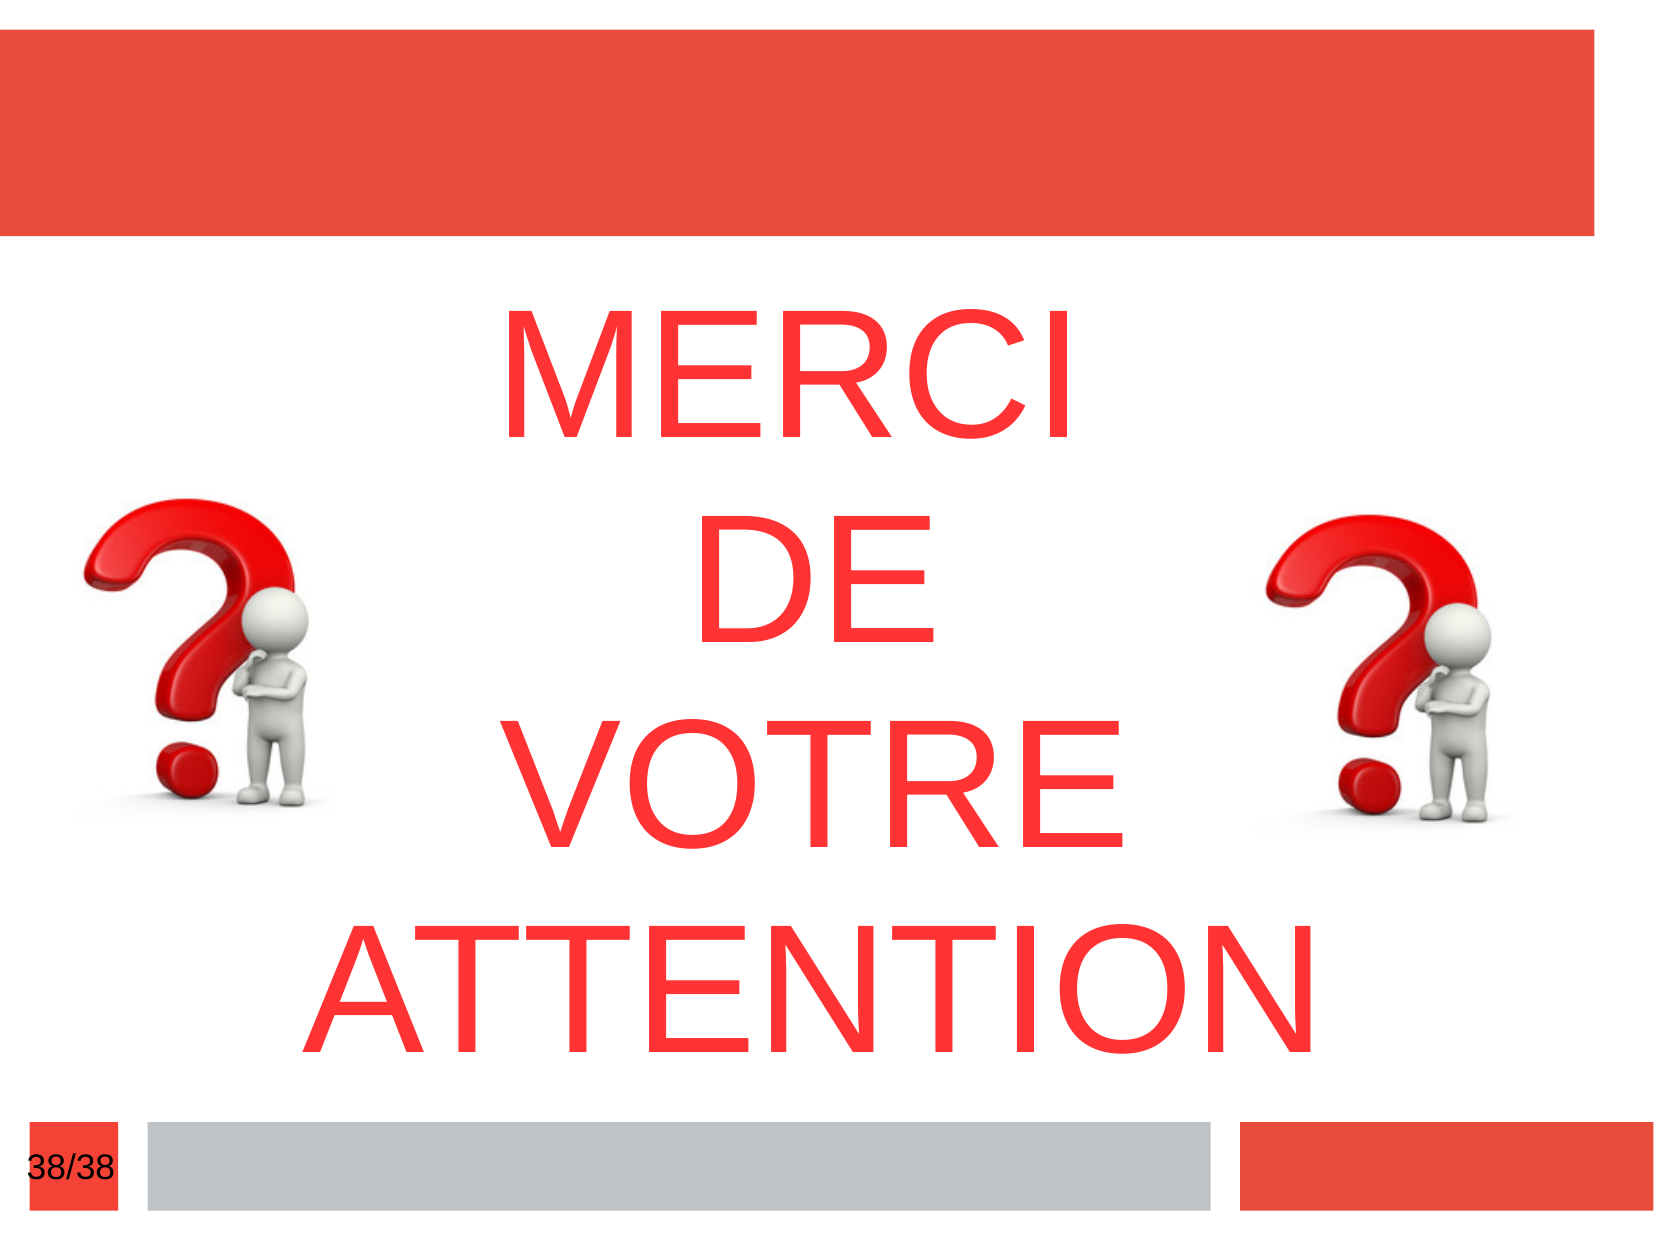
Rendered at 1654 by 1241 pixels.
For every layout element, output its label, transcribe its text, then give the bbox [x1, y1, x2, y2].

picture [1229, 479, 1548, 855]
picture [47, 463, 365, 839]
text_box MERCI DE VOTRE ATTENTION [0, 264, 1630, 1099]
text_box <numéro>/38 [11, 1139, 659, 1241]
